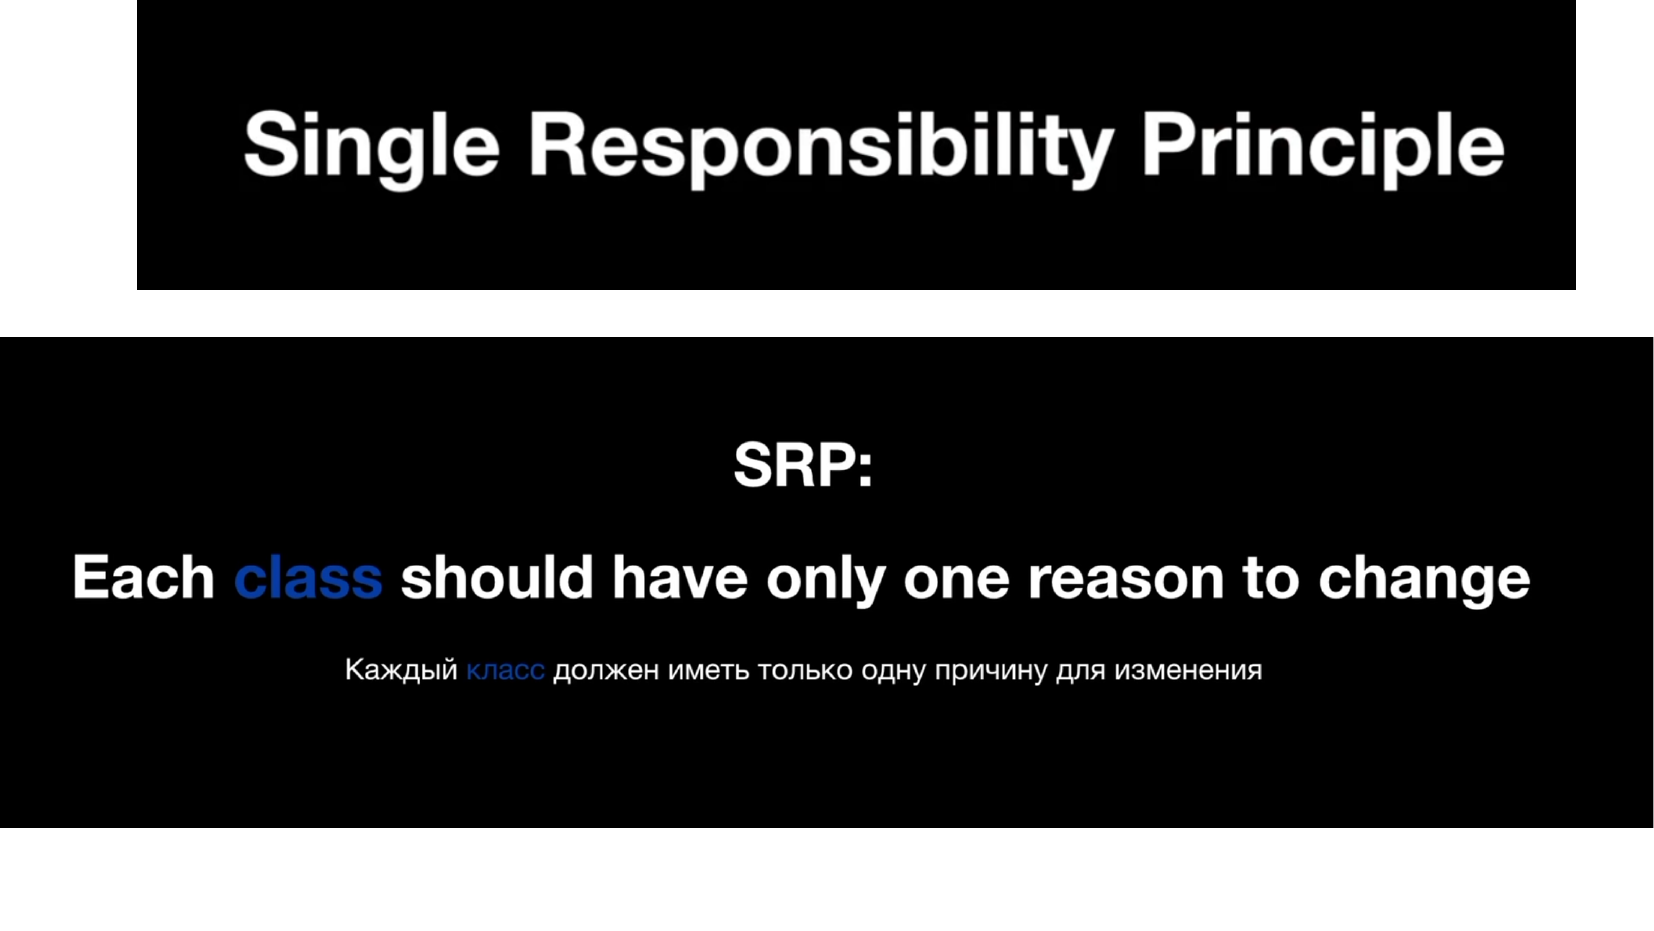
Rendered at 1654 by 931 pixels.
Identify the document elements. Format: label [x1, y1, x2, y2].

picture [0, 337, 1654, 828]
picture [137, 0, 1576, 290]
